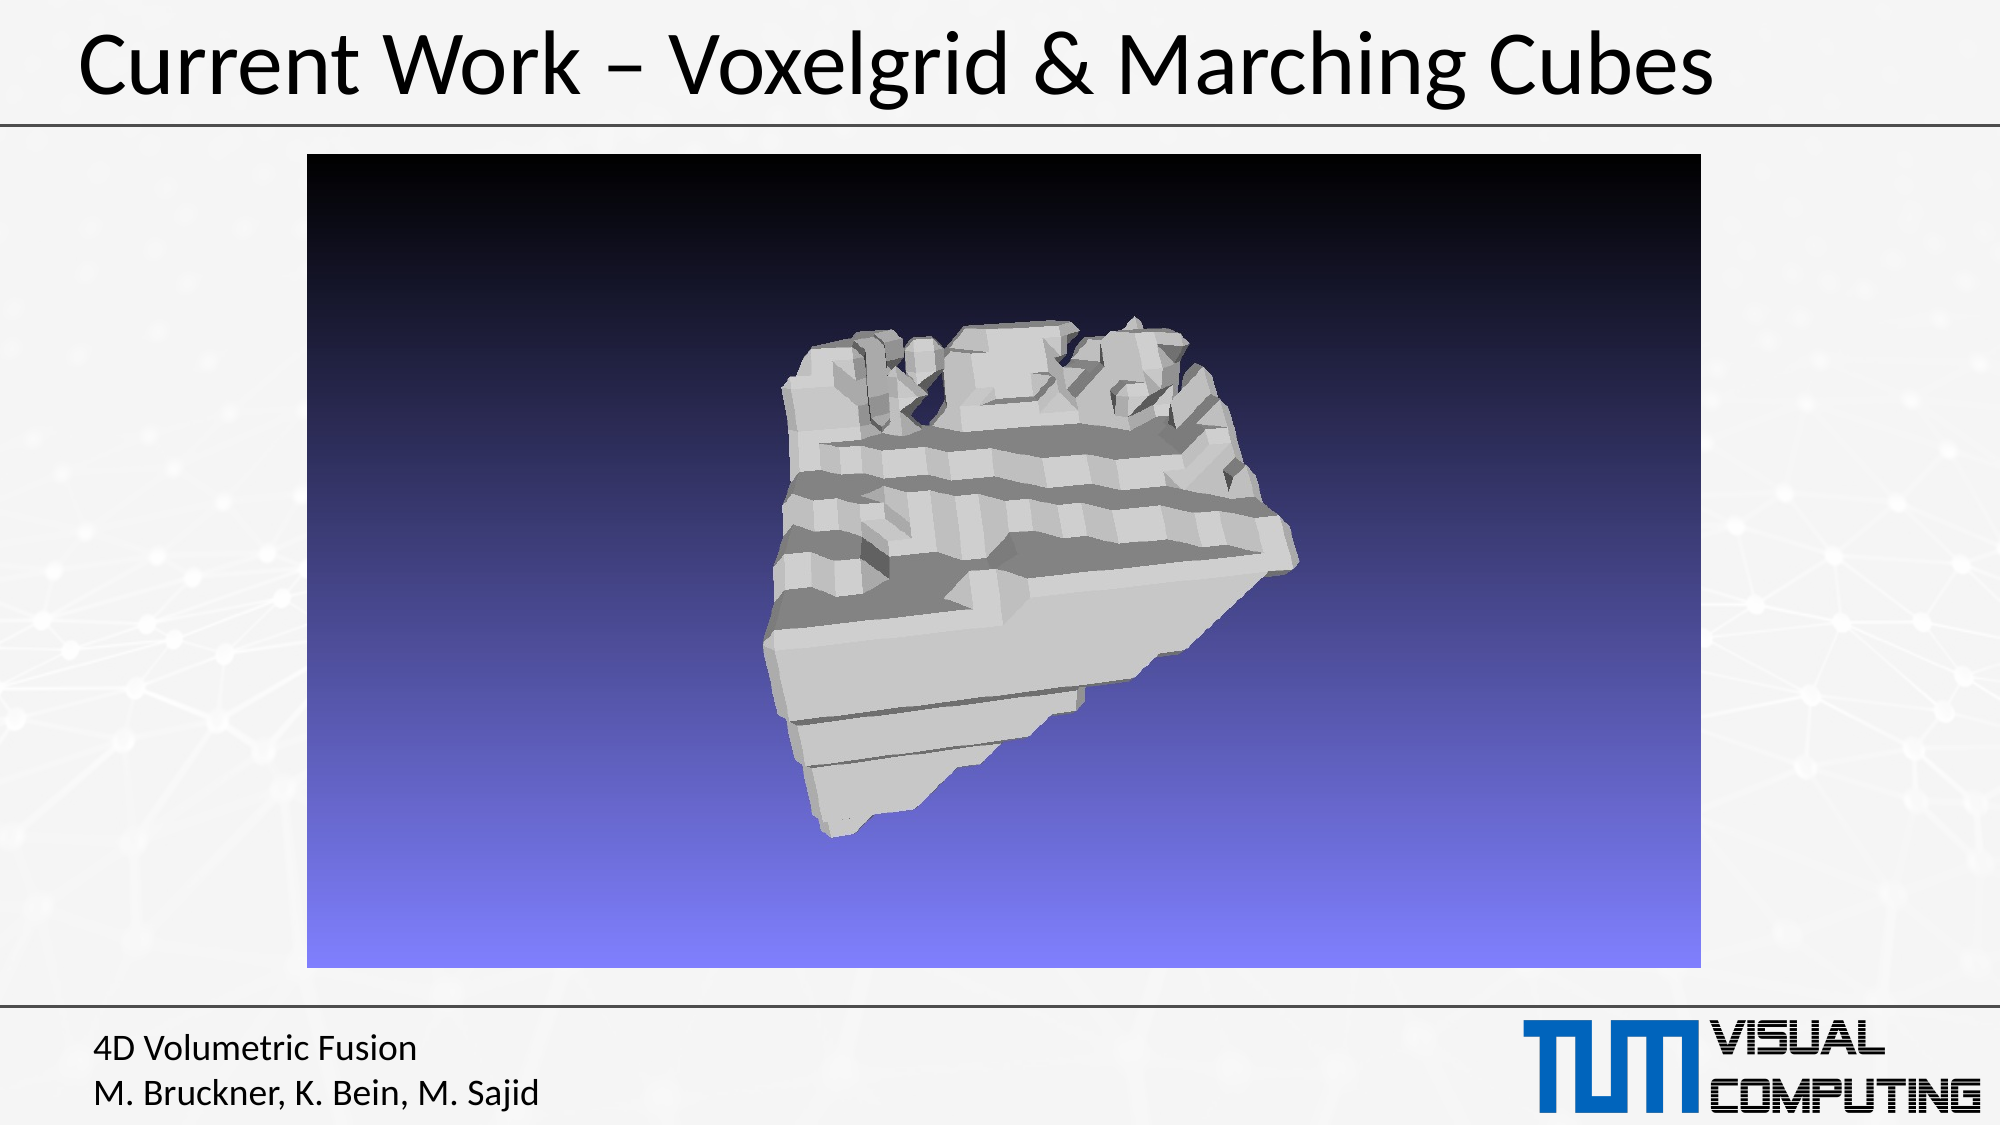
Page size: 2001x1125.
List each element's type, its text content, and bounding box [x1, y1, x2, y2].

picture [1523, 1018, 1983, 1117]
picture [307, 154, 1701, 968]
title Current Work – Voxelgrid & Marching Cubes [78, 0, 1914, 164]
